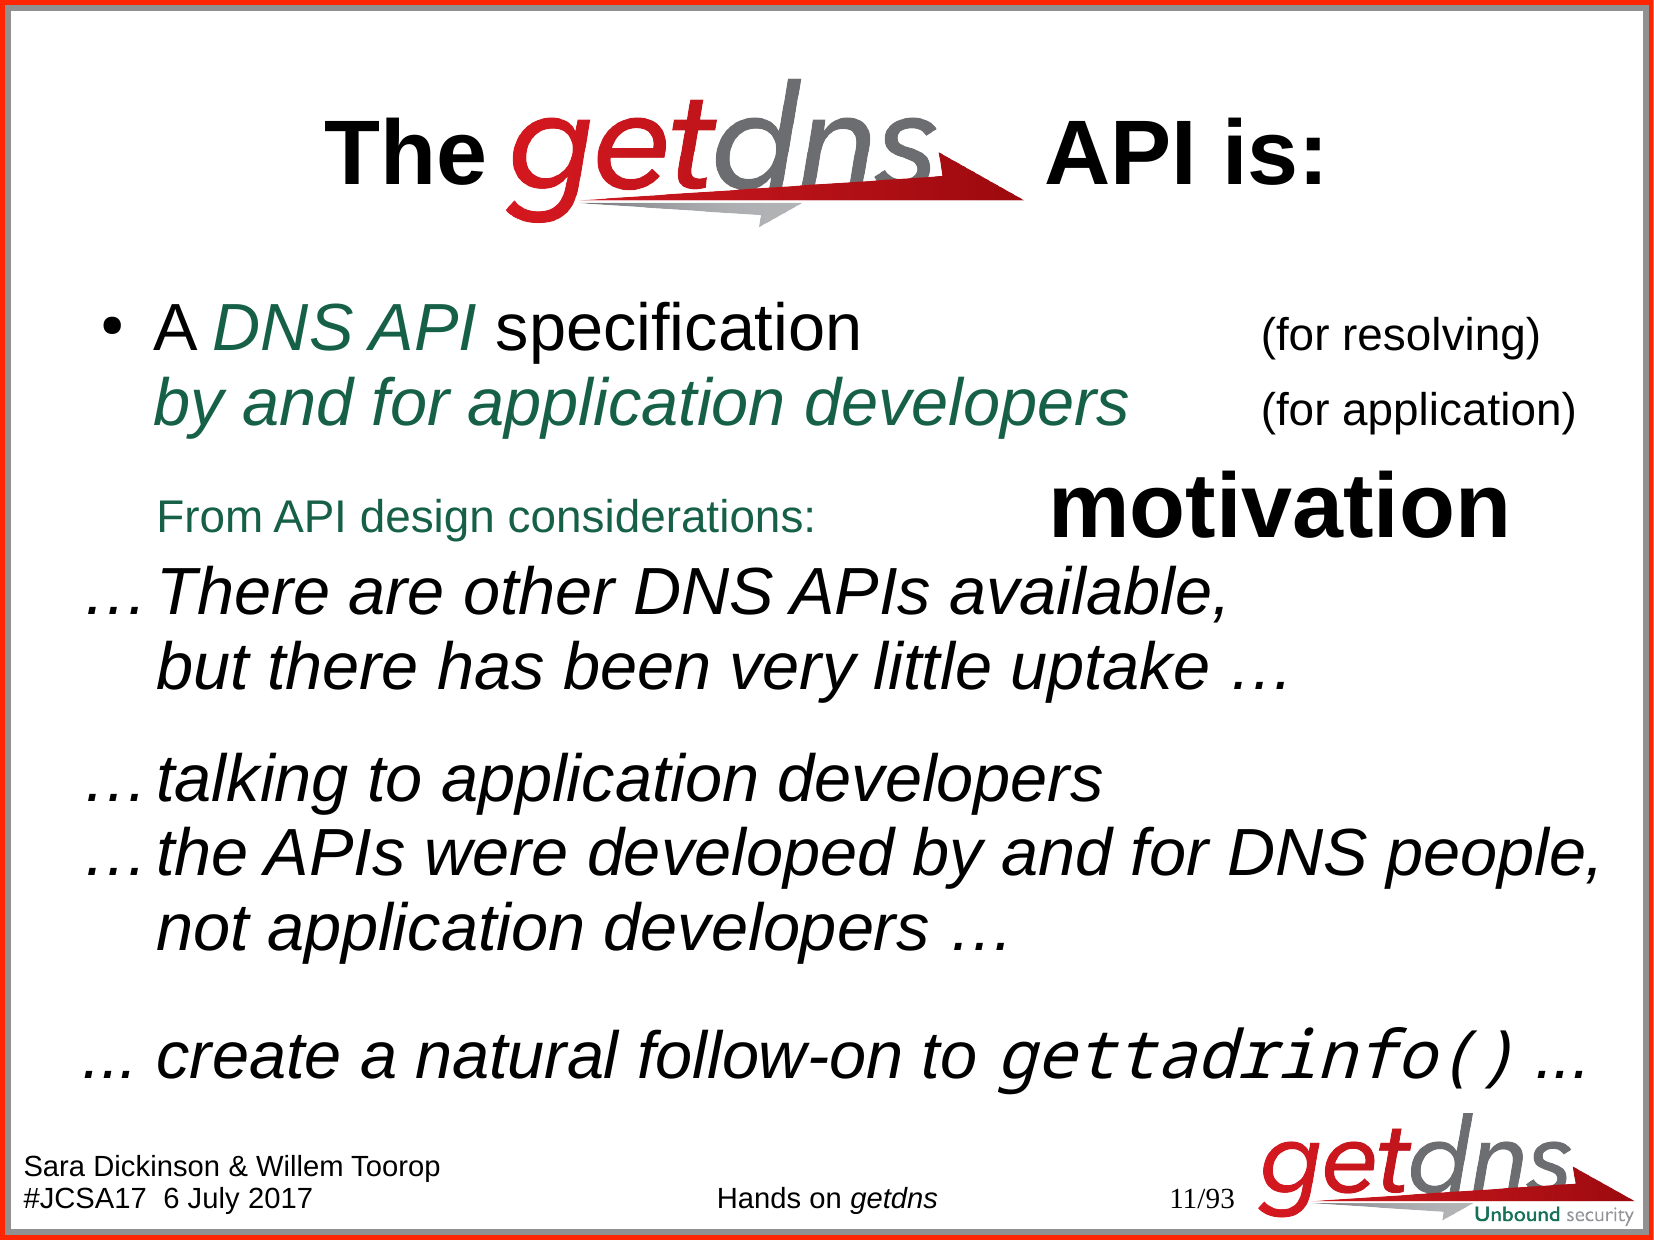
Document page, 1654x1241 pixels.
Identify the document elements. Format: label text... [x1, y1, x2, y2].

text_box motivation [1048, 454, 1542, 557]
picture [496, 70, 1034, 243]
picture [1251, 1217, 1642, 1232]
title The API is: [324, 49, 1642, 257]
list A DNS API specification (for resolving) by and for application developers (for application) From API design considerations: … There are other DNS APIs available, but there has been very little uptake … … talking to application developers … the APIs were developed by and for DNS people, not application developers … ... create a natural follow-on to gettadrinfo() ... [82, 290, 1654, 1217]
